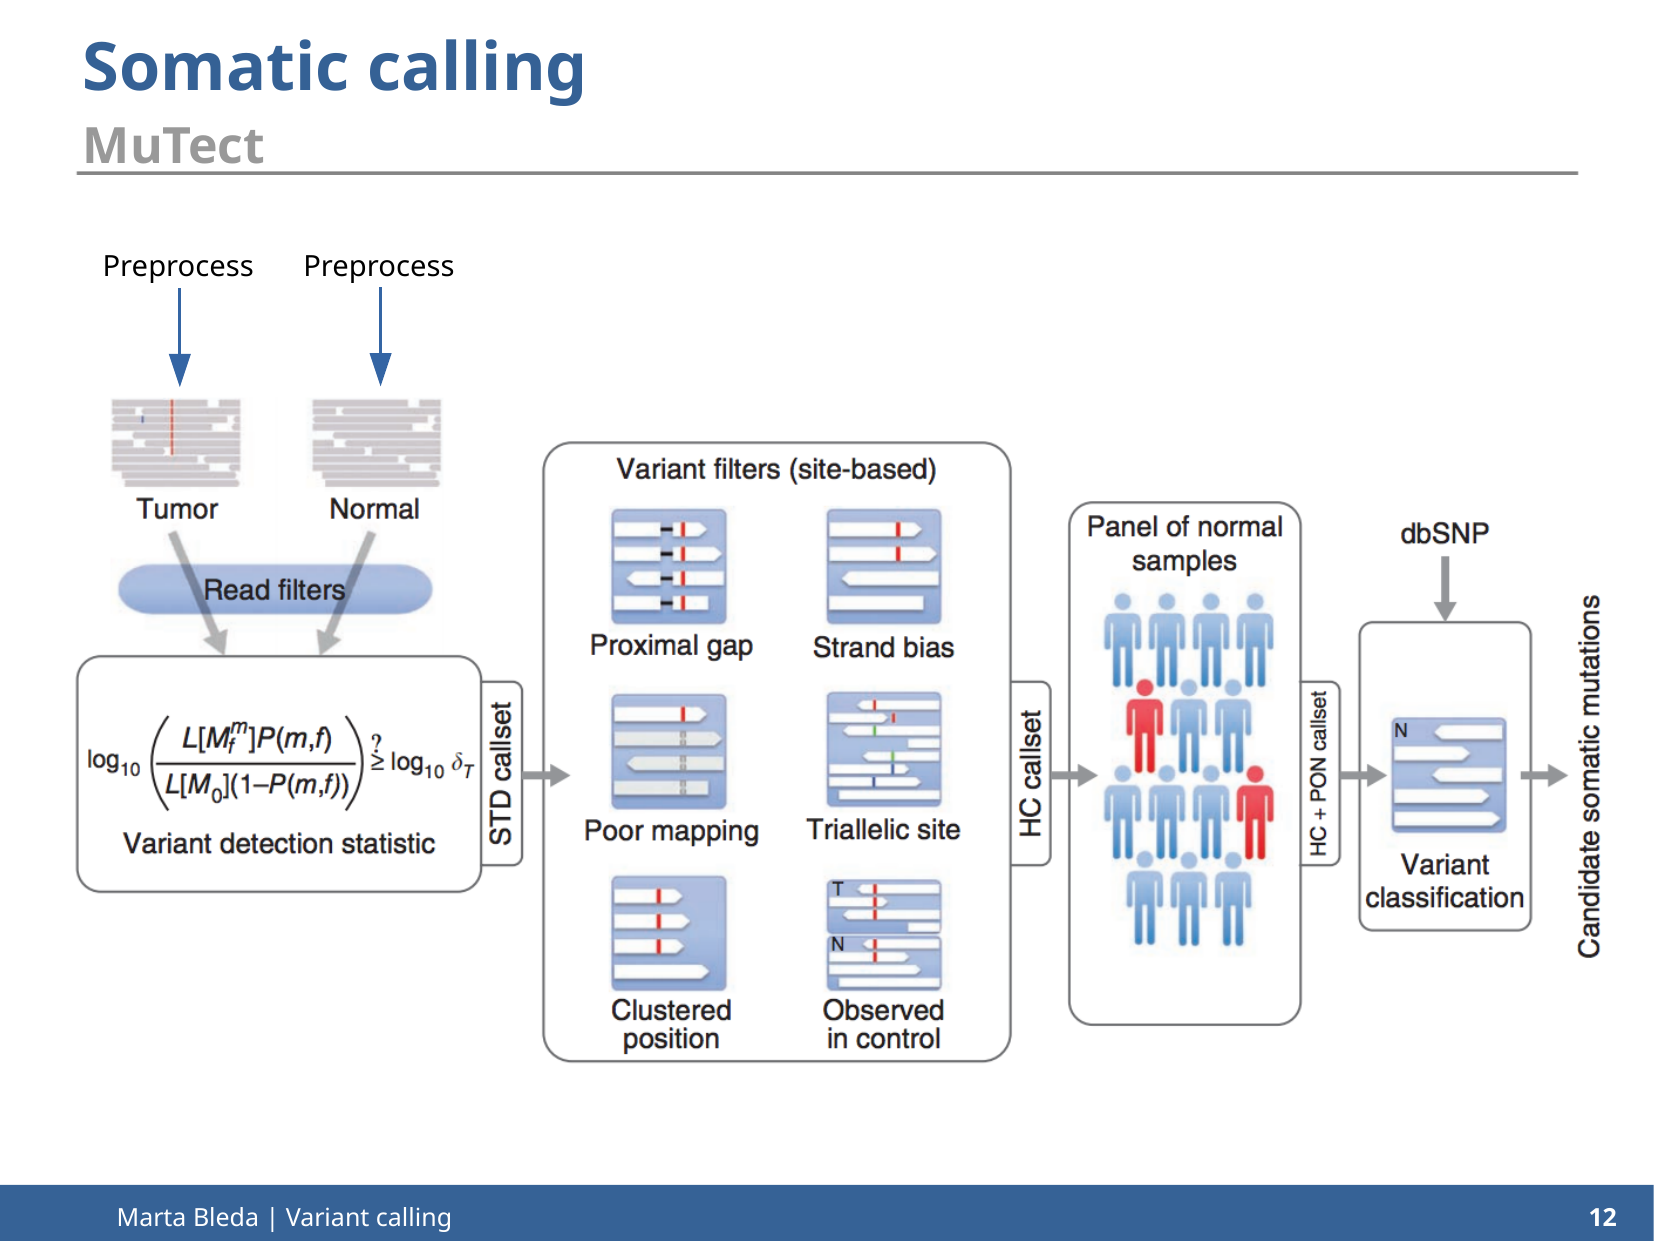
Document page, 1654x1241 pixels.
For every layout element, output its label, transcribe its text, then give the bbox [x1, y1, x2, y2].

picture [74, 170, 1580, 175]
title Somatic calling MuTect [82, 31, 1571, 166]
picture [52, 365, 1617, 1080]
text_box Preprocess [83, 238, 273, 301]
text_box Preprocess [284, 238, 474, 301]
